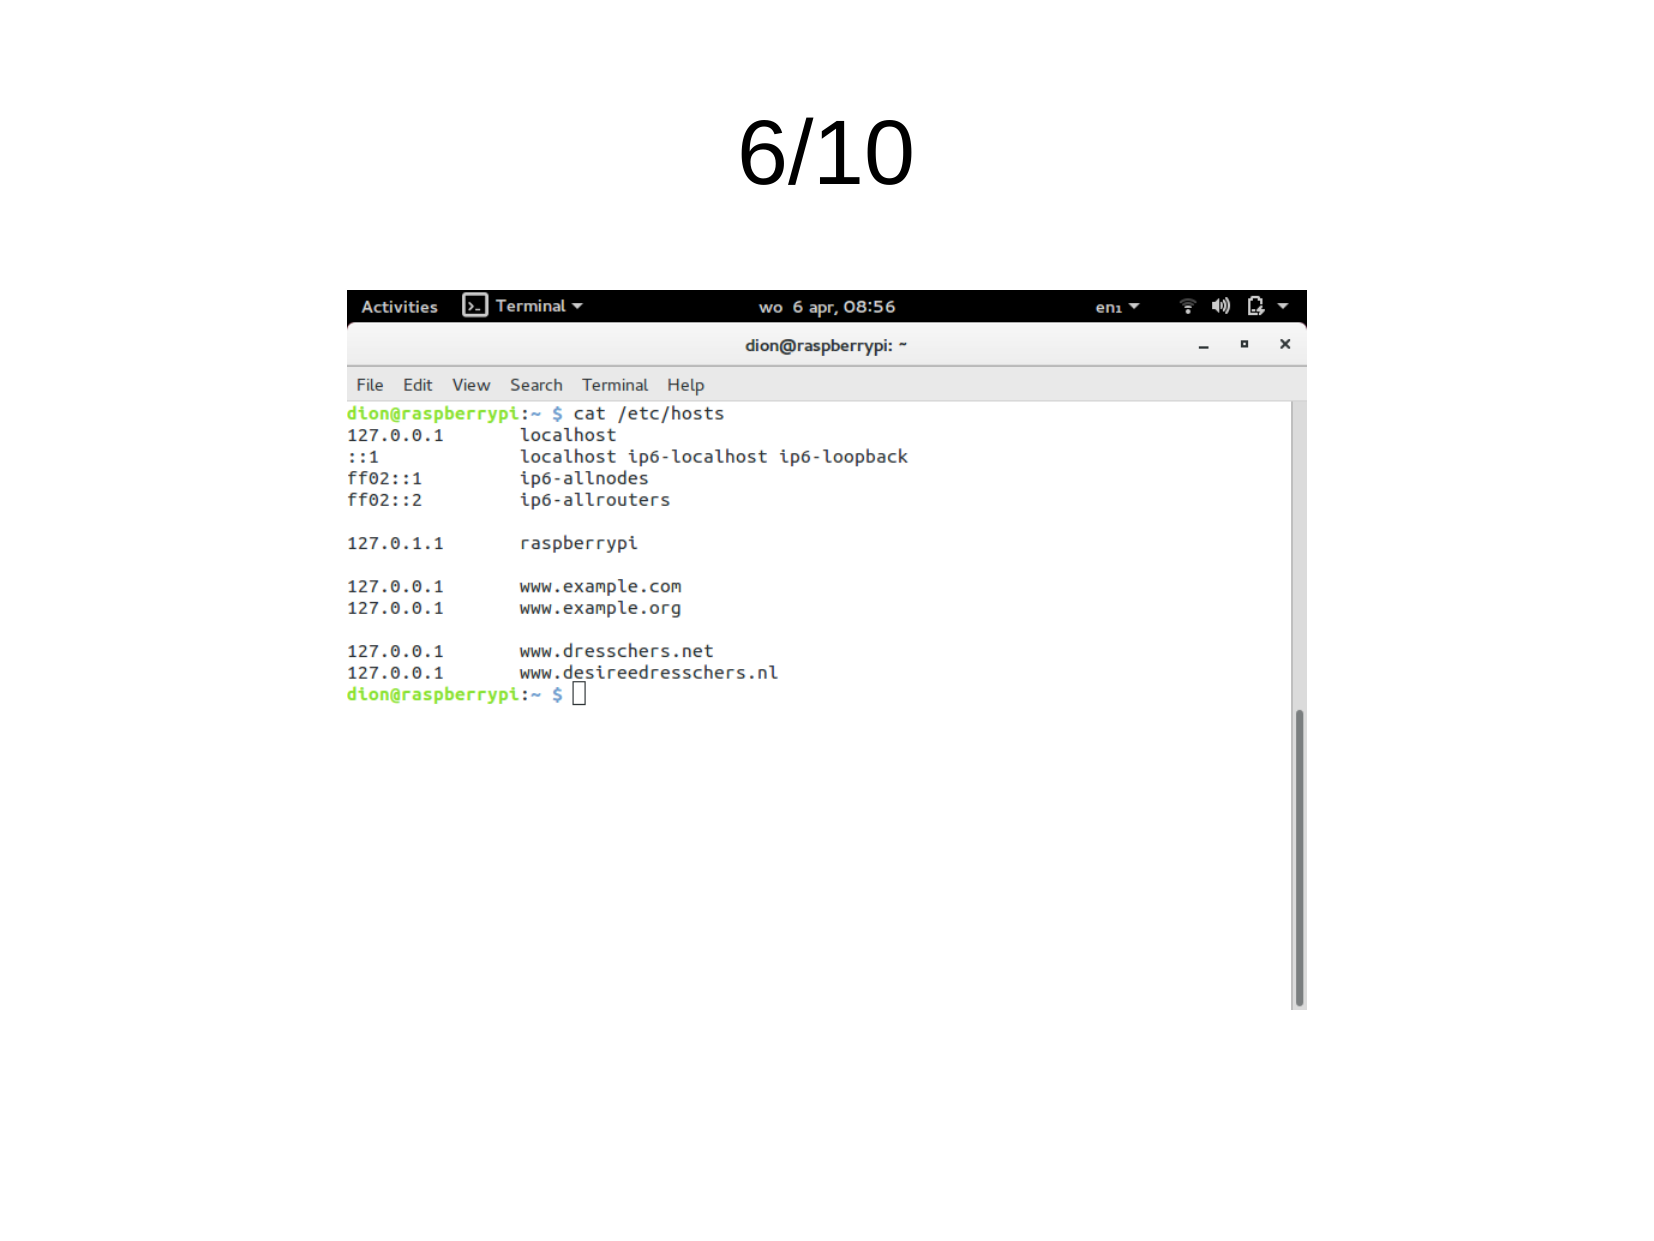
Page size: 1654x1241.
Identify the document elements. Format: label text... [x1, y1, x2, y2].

title 6/10 [82, 49, 1571, 257]
picture [347, 290, 1307, 1010]
